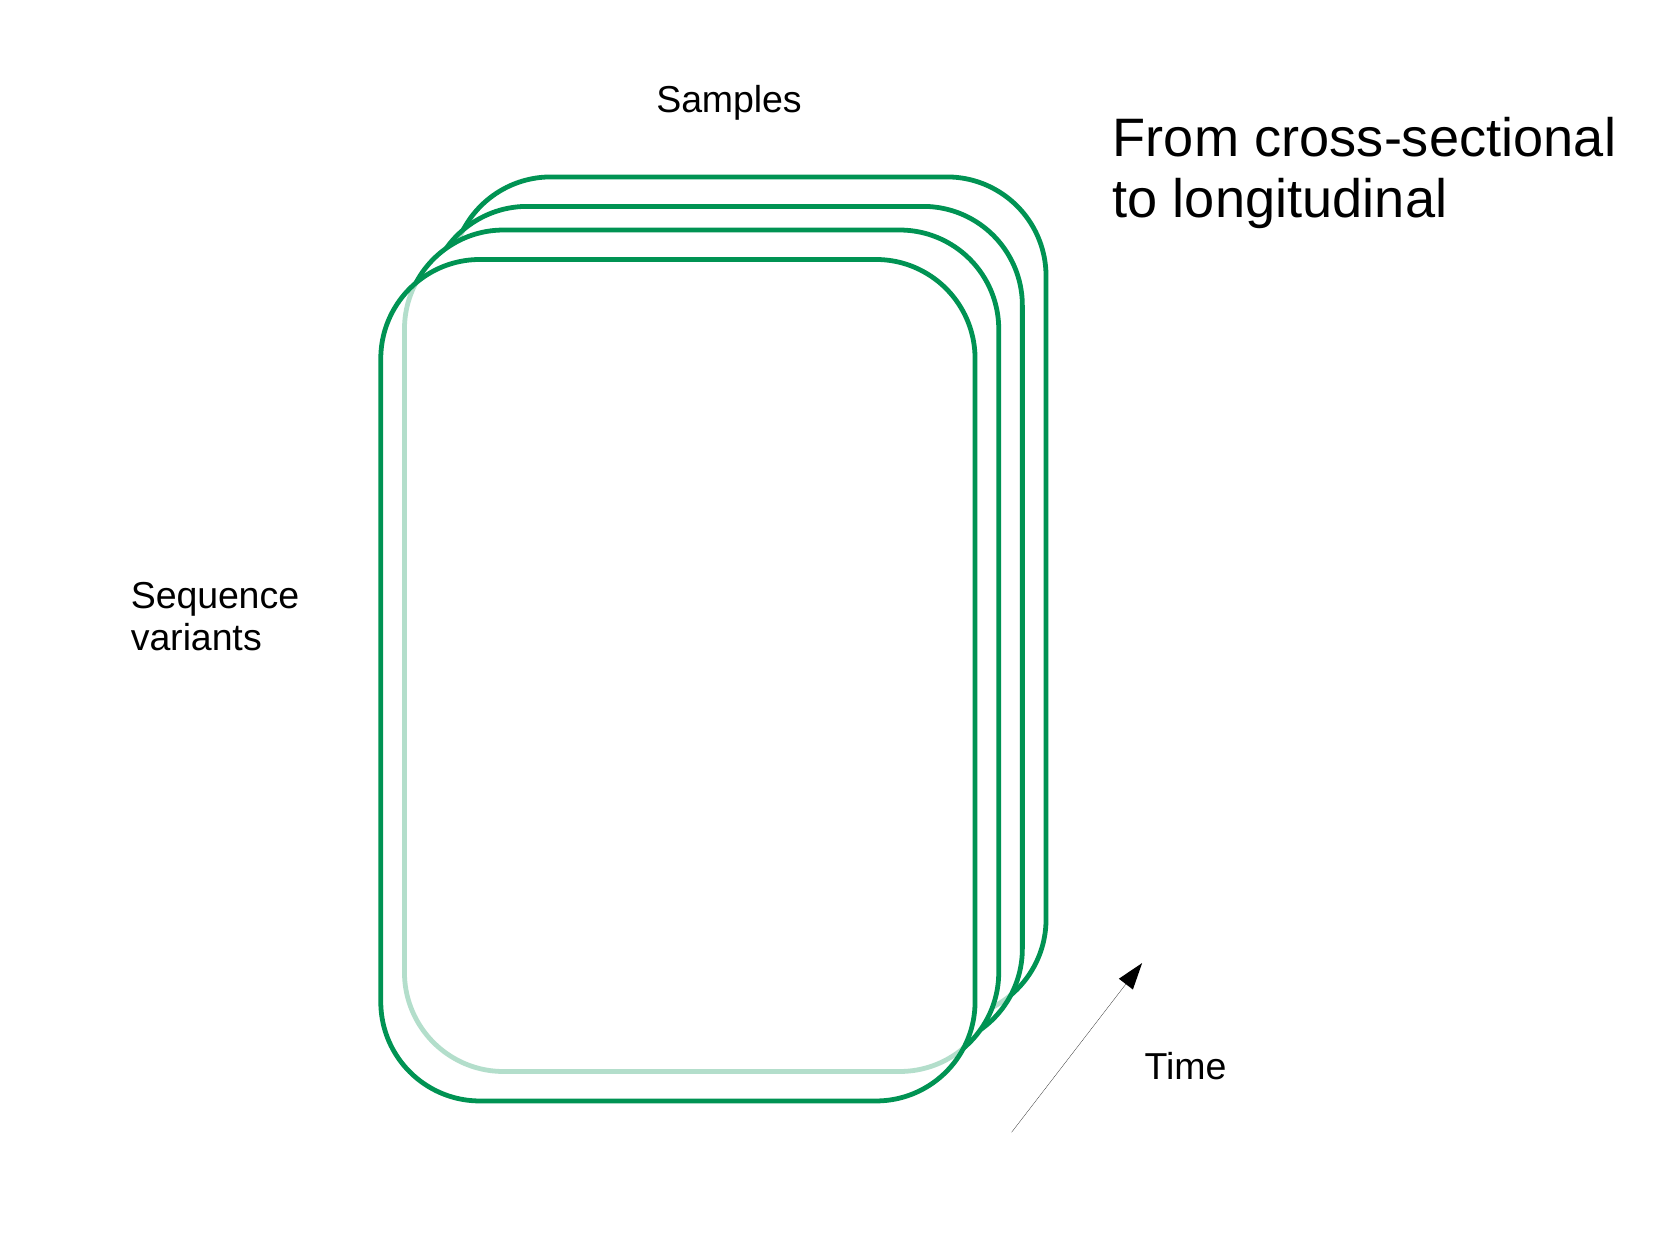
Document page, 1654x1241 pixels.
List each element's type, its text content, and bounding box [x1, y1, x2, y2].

text_box [380, 176, 1047, 1101]
text_box Time [1129, 1038, 1242, 1096]
text_box Samples [641, 71, 817, 128]
text_box From cross-sectional to longitudinal [1087, 78, 1538, 259]
text_box Sequence variants [115, 567, 325, 666]
